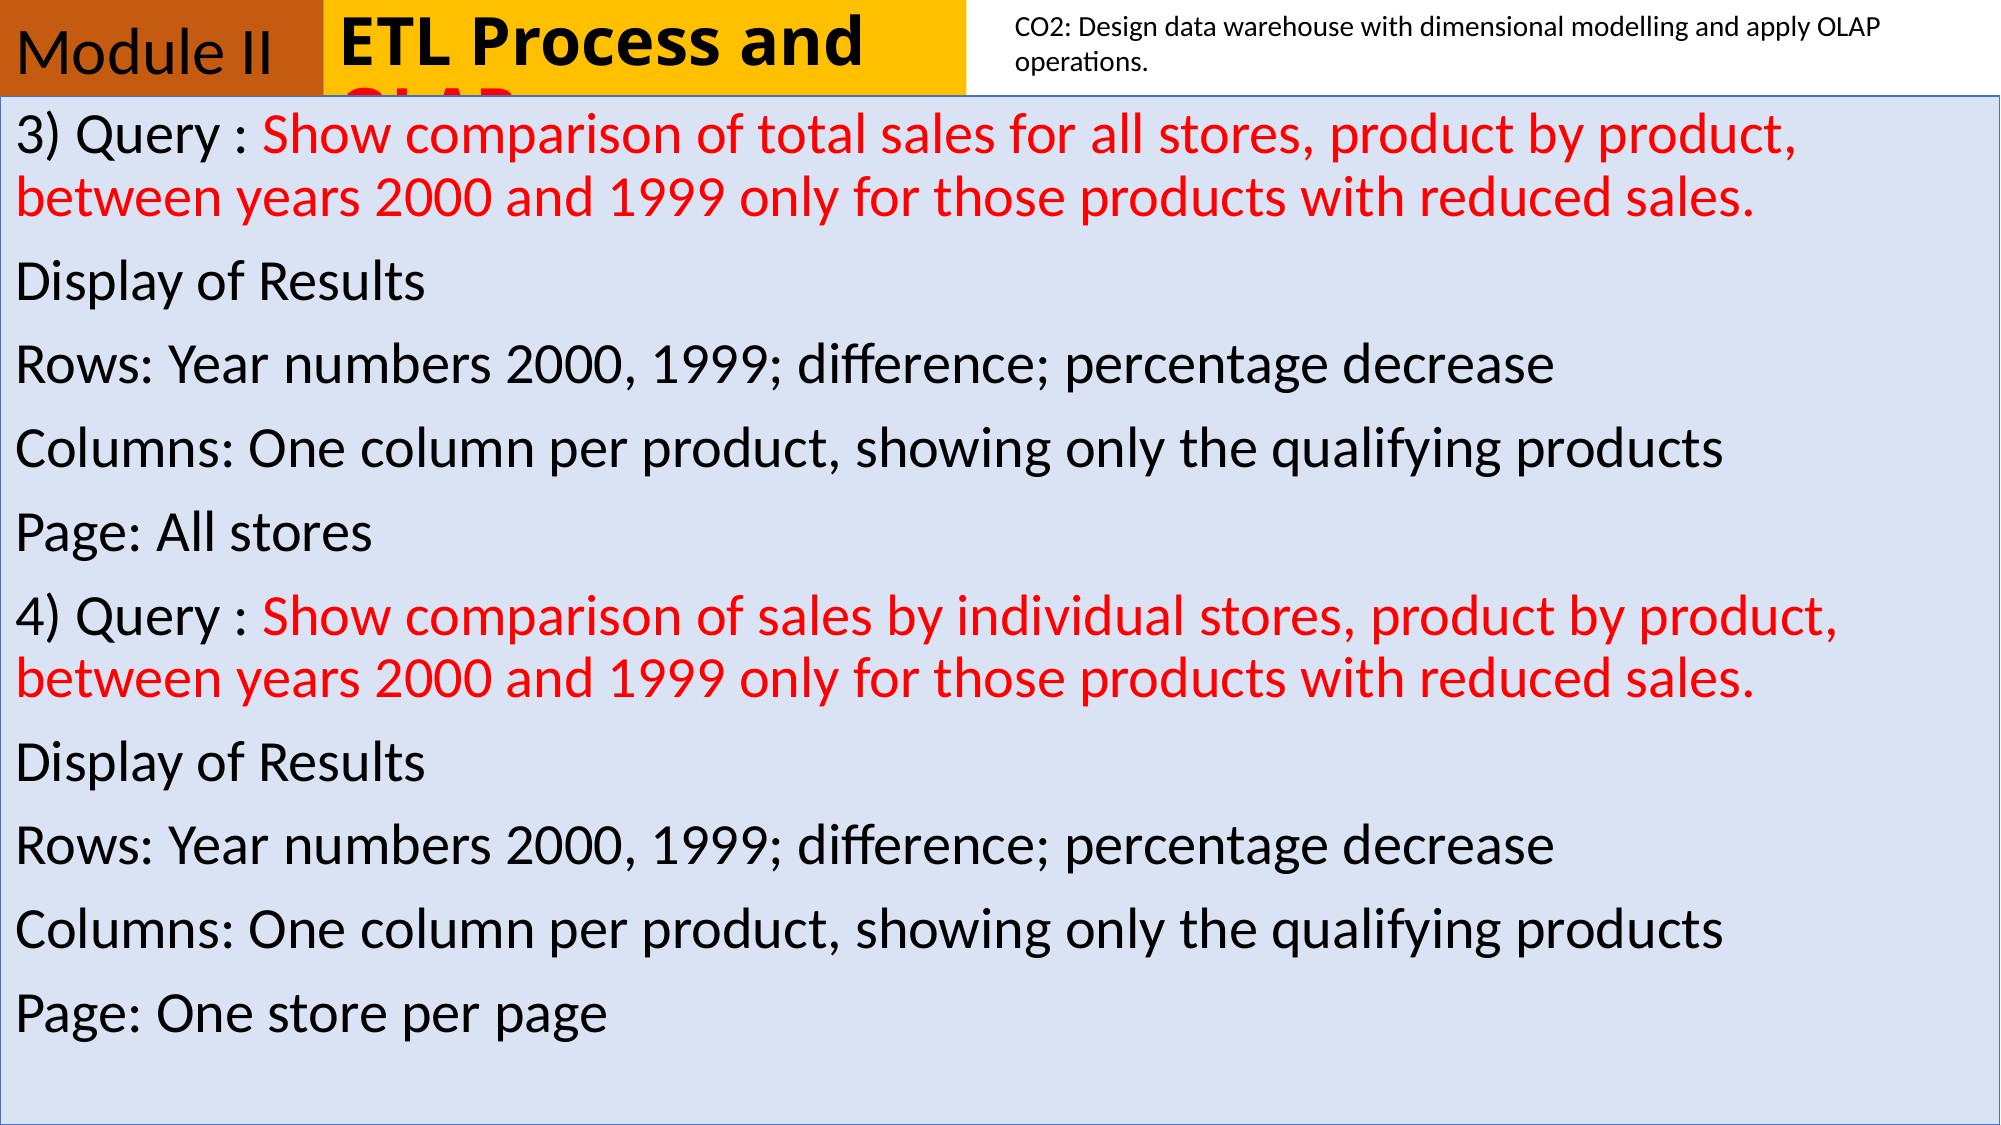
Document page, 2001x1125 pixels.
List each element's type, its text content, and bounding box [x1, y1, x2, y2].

title ETL Process and OLAP: [324, 0, 967, 95]
text_box CO2: Design data warehouse with dimensional modelling and apply OLAP operations. [999, 0, 2000, 122]
text_box Module II [0, 0, 324, 96]
subtitle 3) Query : Show comparison of total sales for all stores, product by product, between years 2000 and 1999 only for those products with reduced sales. Display of Results Rows: Year numbers 2000, 1999; difference; percentage decrease Columns: One column per product, showing only the qualifying products Page: All stores 4) Query : Show comparison of sales by individual stores, product by product, between years 2000 and 1999 only for those products with reduced sales. Display of Results Rows: Year numbers 2000, 1999; difference; percentage decrease Columns: One column per product, showing only the qualifying products Page: One store per page [0, 95, 2000, 1125]
